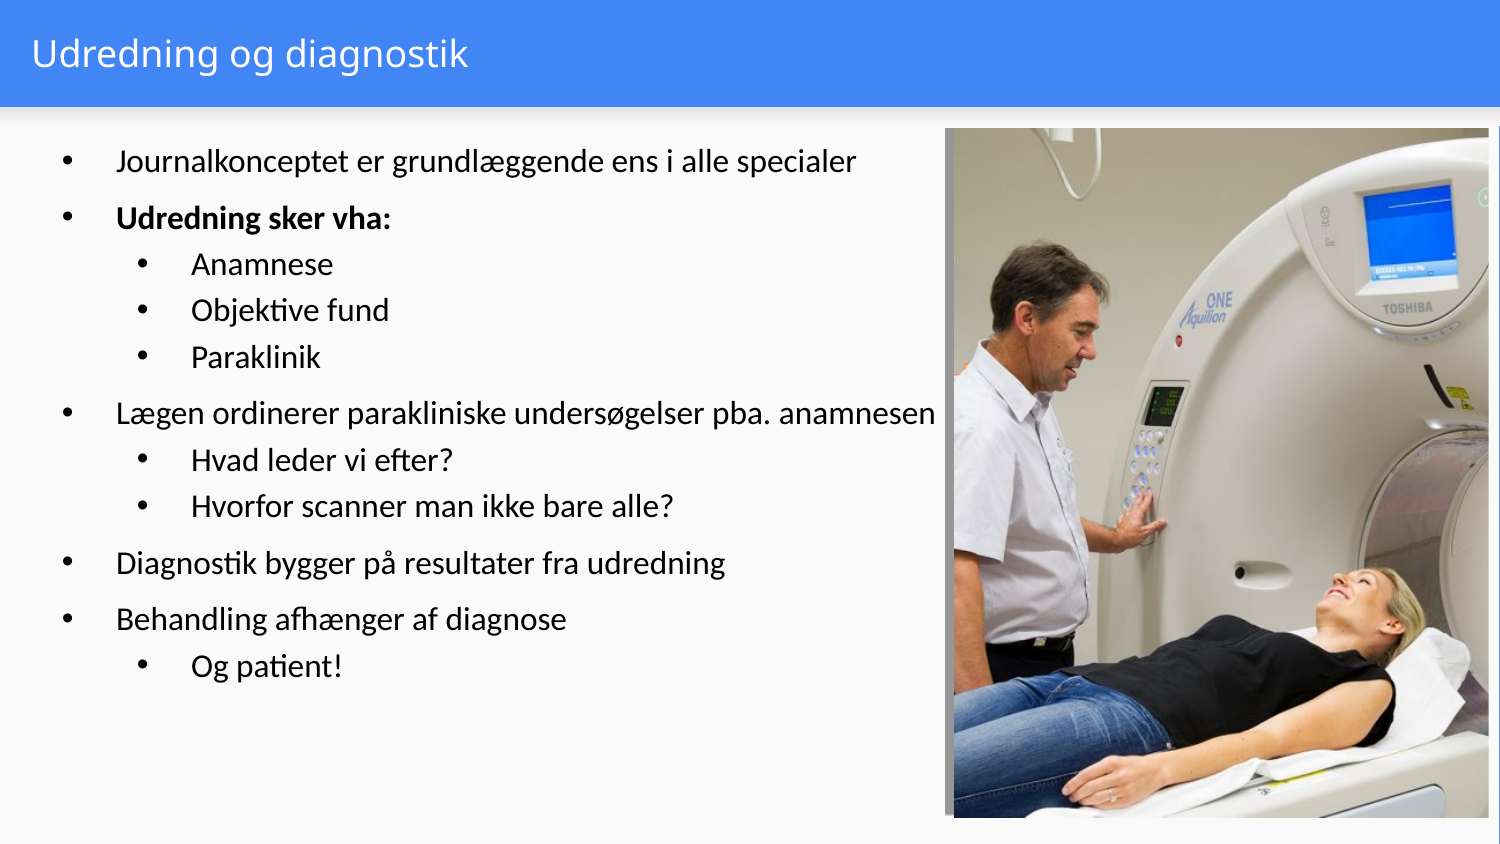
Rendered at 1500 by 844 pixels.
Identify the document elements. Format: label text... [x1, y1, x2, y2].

text_box Journalkonceptet er grundlæggende ens i alle specialer Udredning sker vha: Anamnese Objektive fund Paraklinik Lægen ordinerer parakliniske undersøgelser pba. anamnesen Hvad leder vi efter? Hvorfor scanner man ikke bare alle? Diagnostik bygger på resultater fra udredning Behandling afhænger af diagnose Og patient! [25, 128, 945, 731]
picture [954, 128, 1489, 818]
title Udredning og diagnostik [16, 2, 1464, 102]
